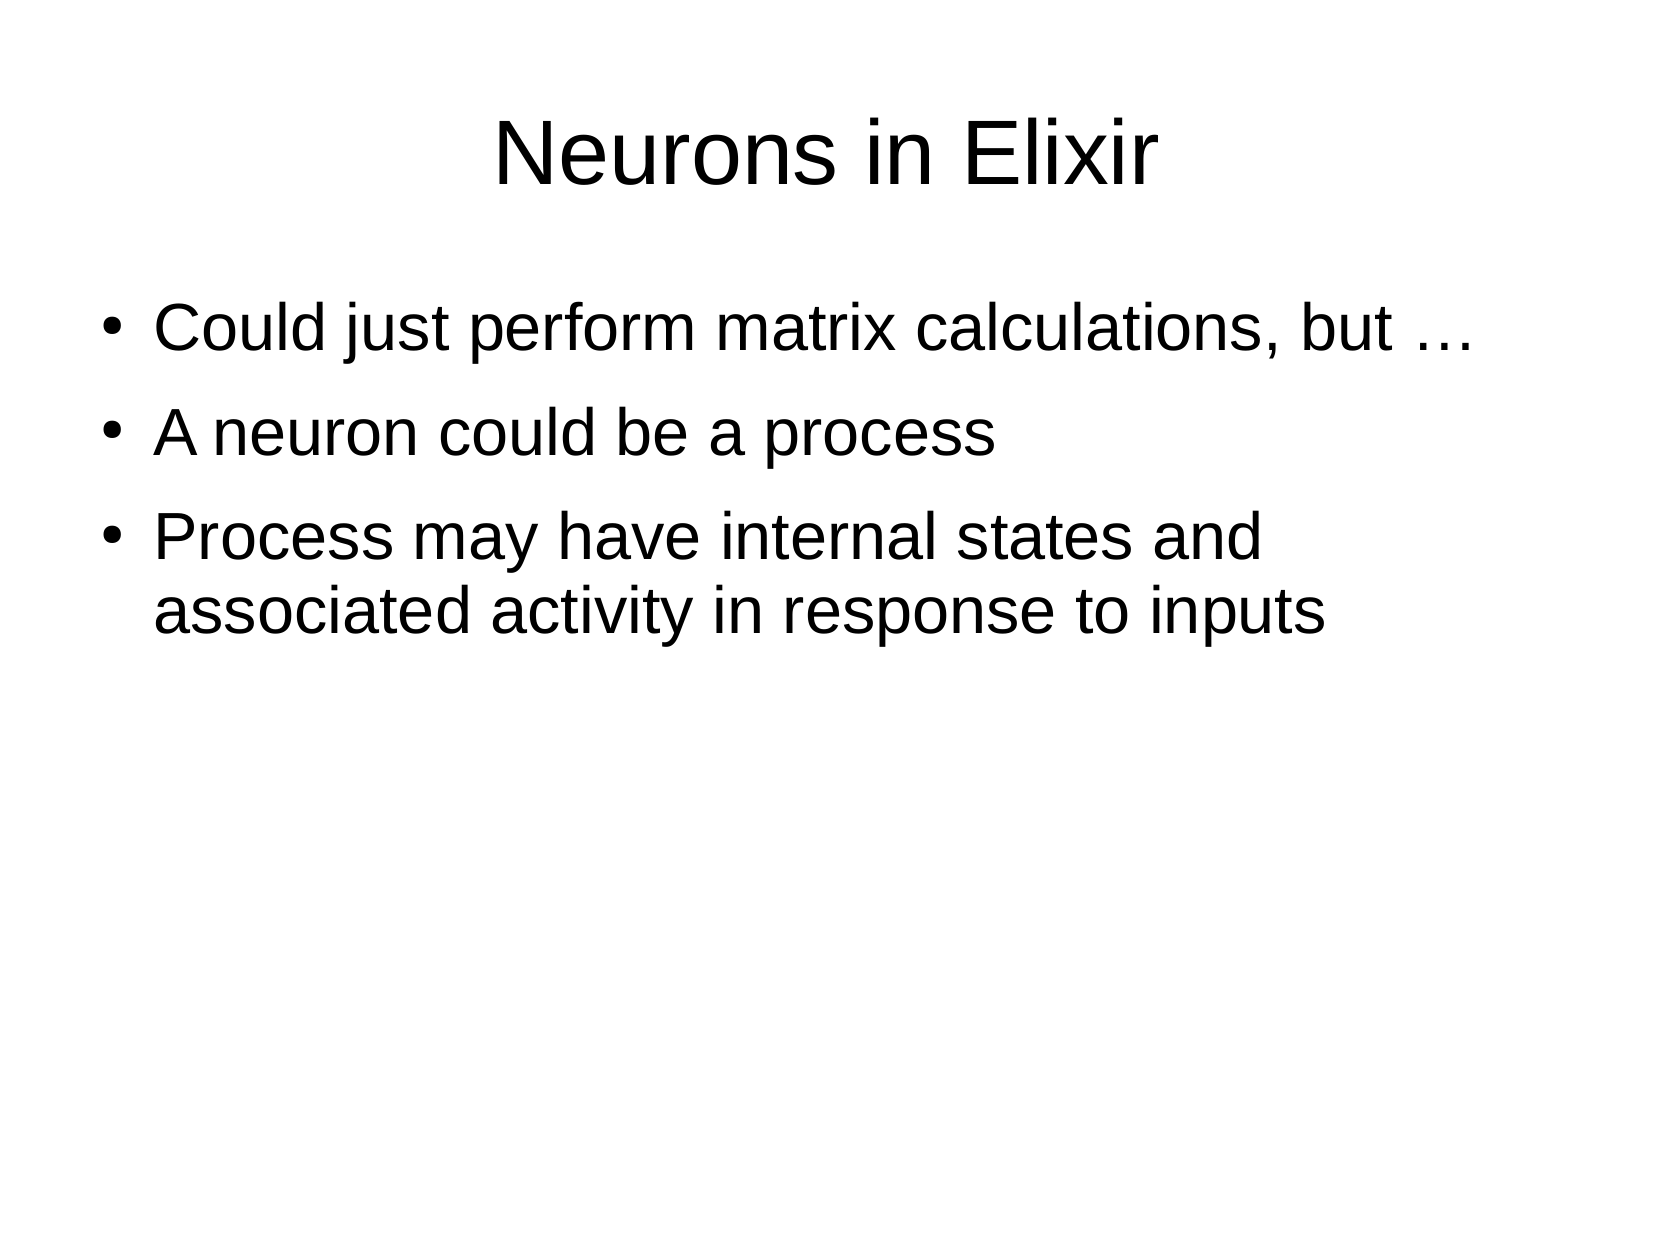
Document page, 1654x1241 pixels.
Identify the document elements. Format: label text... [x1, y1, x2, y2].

list Could just perform matrix calculations, but … A neuron could be a process Process may have internal states and associated activity in response to inputs [82, 290, 1571, 1010]
title Neurons in Elixir [82, 49, 1571, 257]
